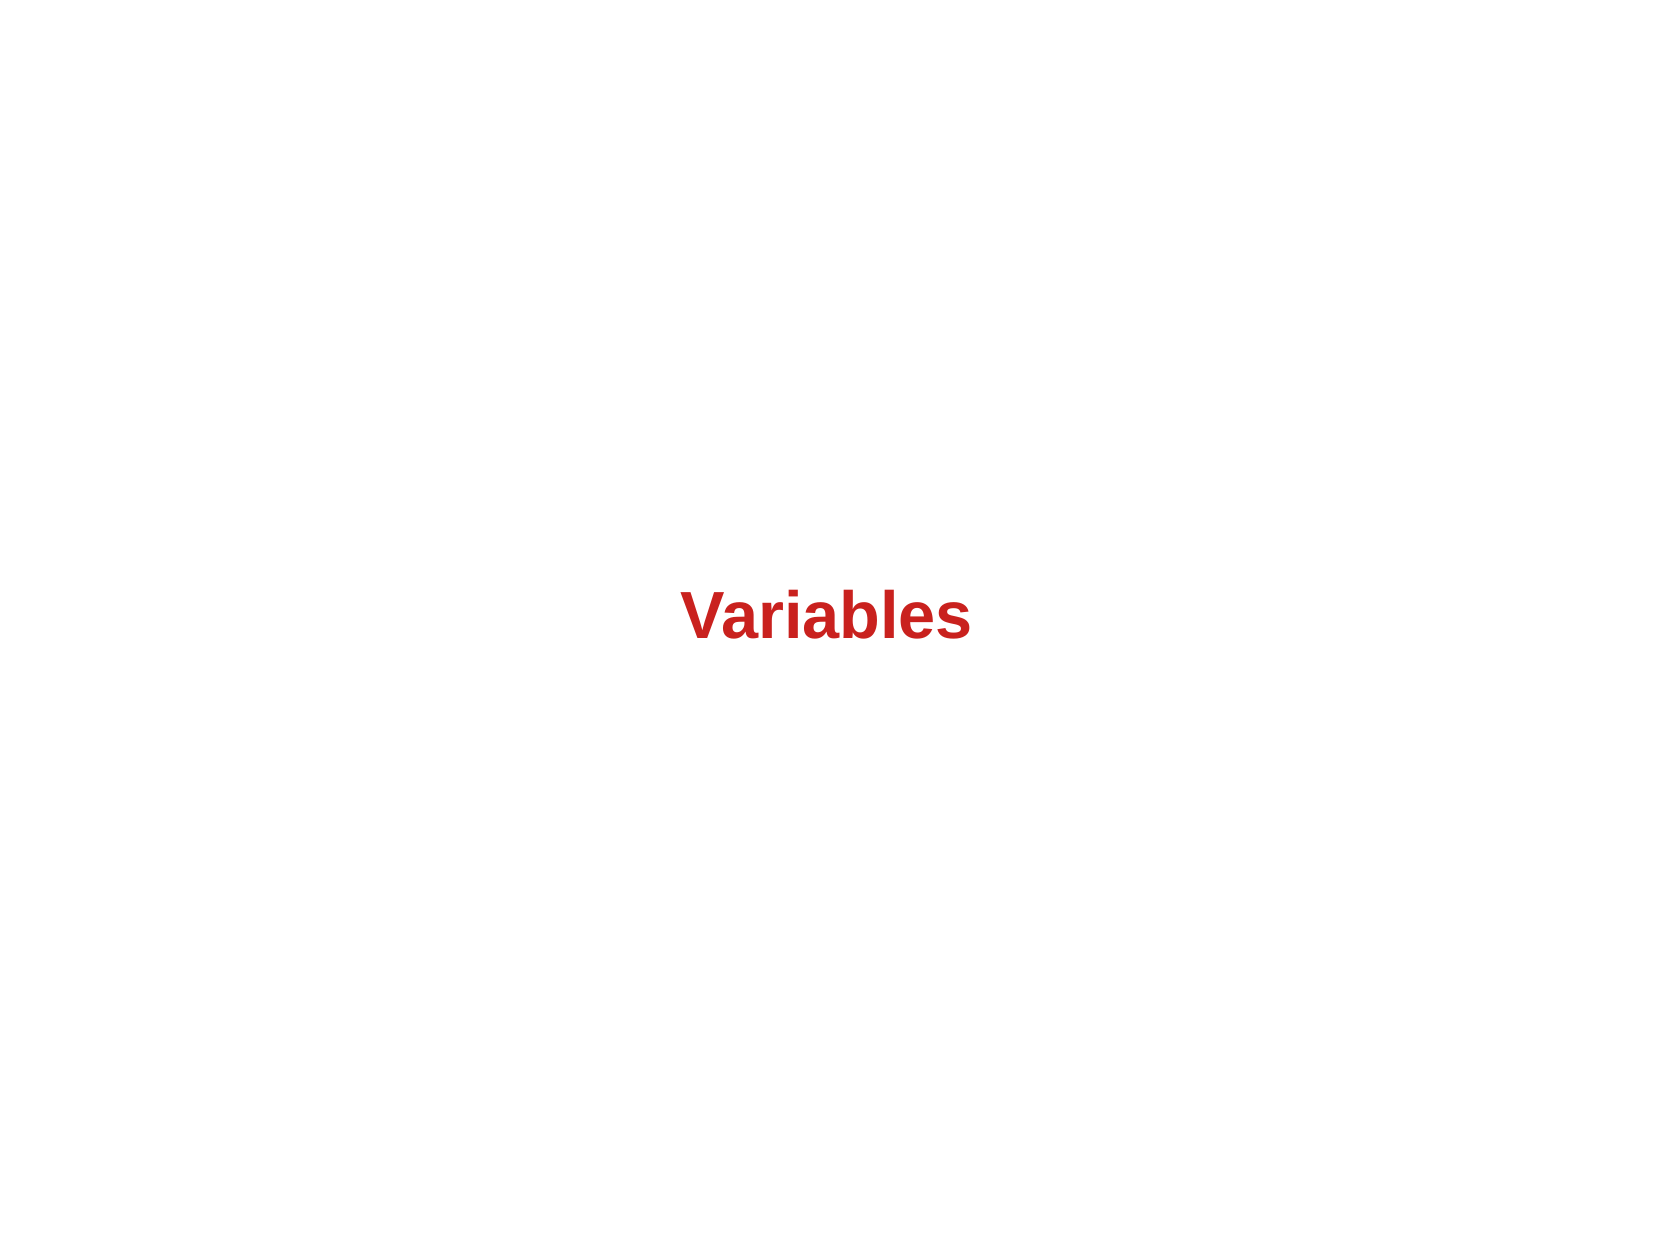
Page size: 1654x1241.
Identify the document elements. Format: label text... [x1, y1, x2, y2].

subtitle Variables [82, 49, 1571, 1182]
